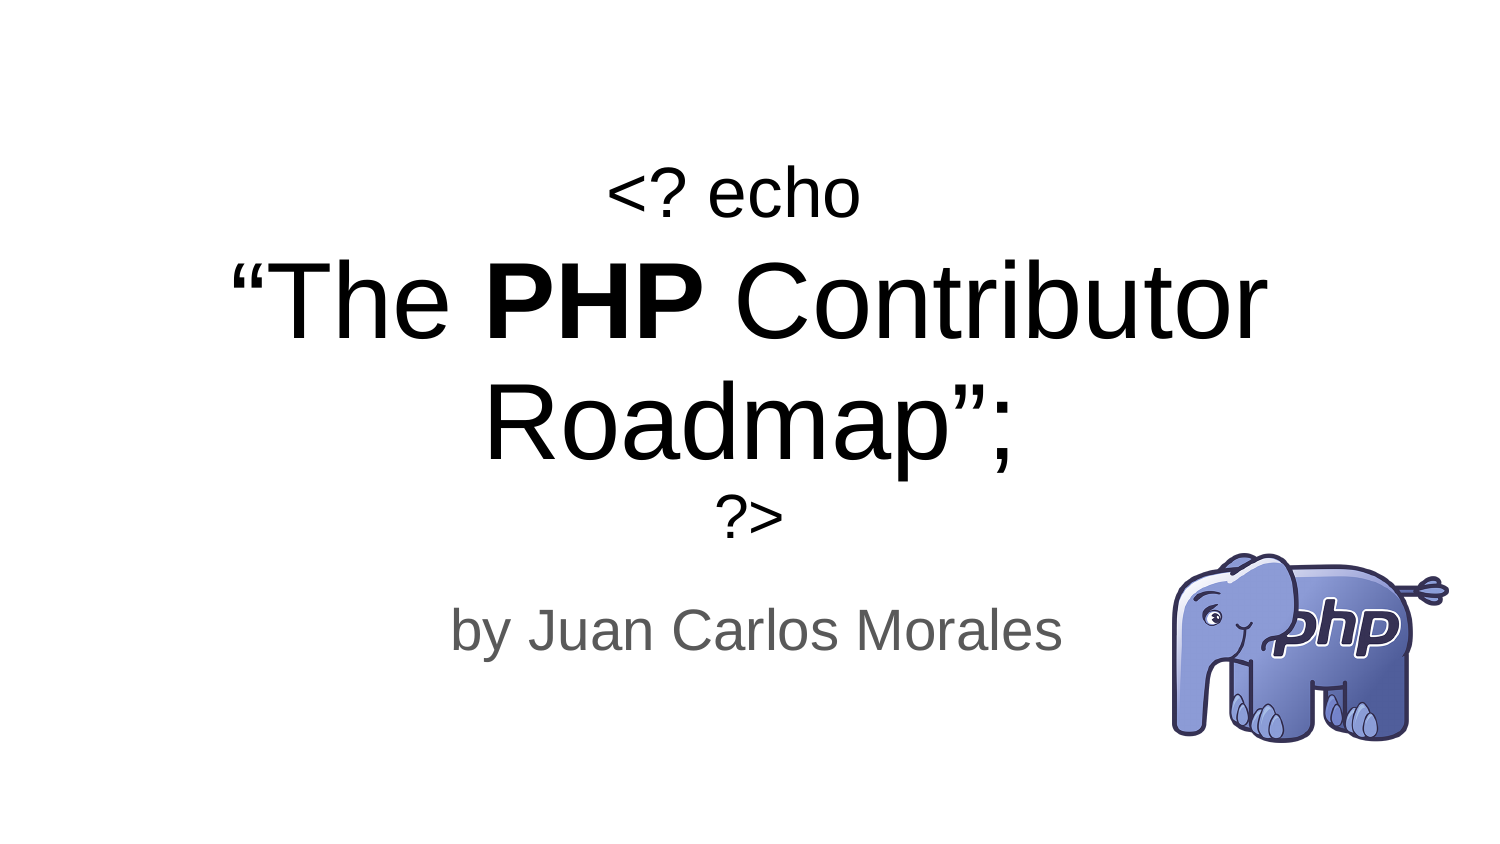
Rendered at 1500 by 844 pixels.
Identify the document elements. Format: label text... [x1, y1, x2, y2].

picture [1172, 509, 1449, 786]
subtitle by Juan Carlos Morales [58, 582, 1172, 713]
title <? echo “The PHP Contributor Roadmap”; ?> [51, 32, 1449, 568]
subtitle by Juan Carlos Morales [1449, 582, 1457, 713]
